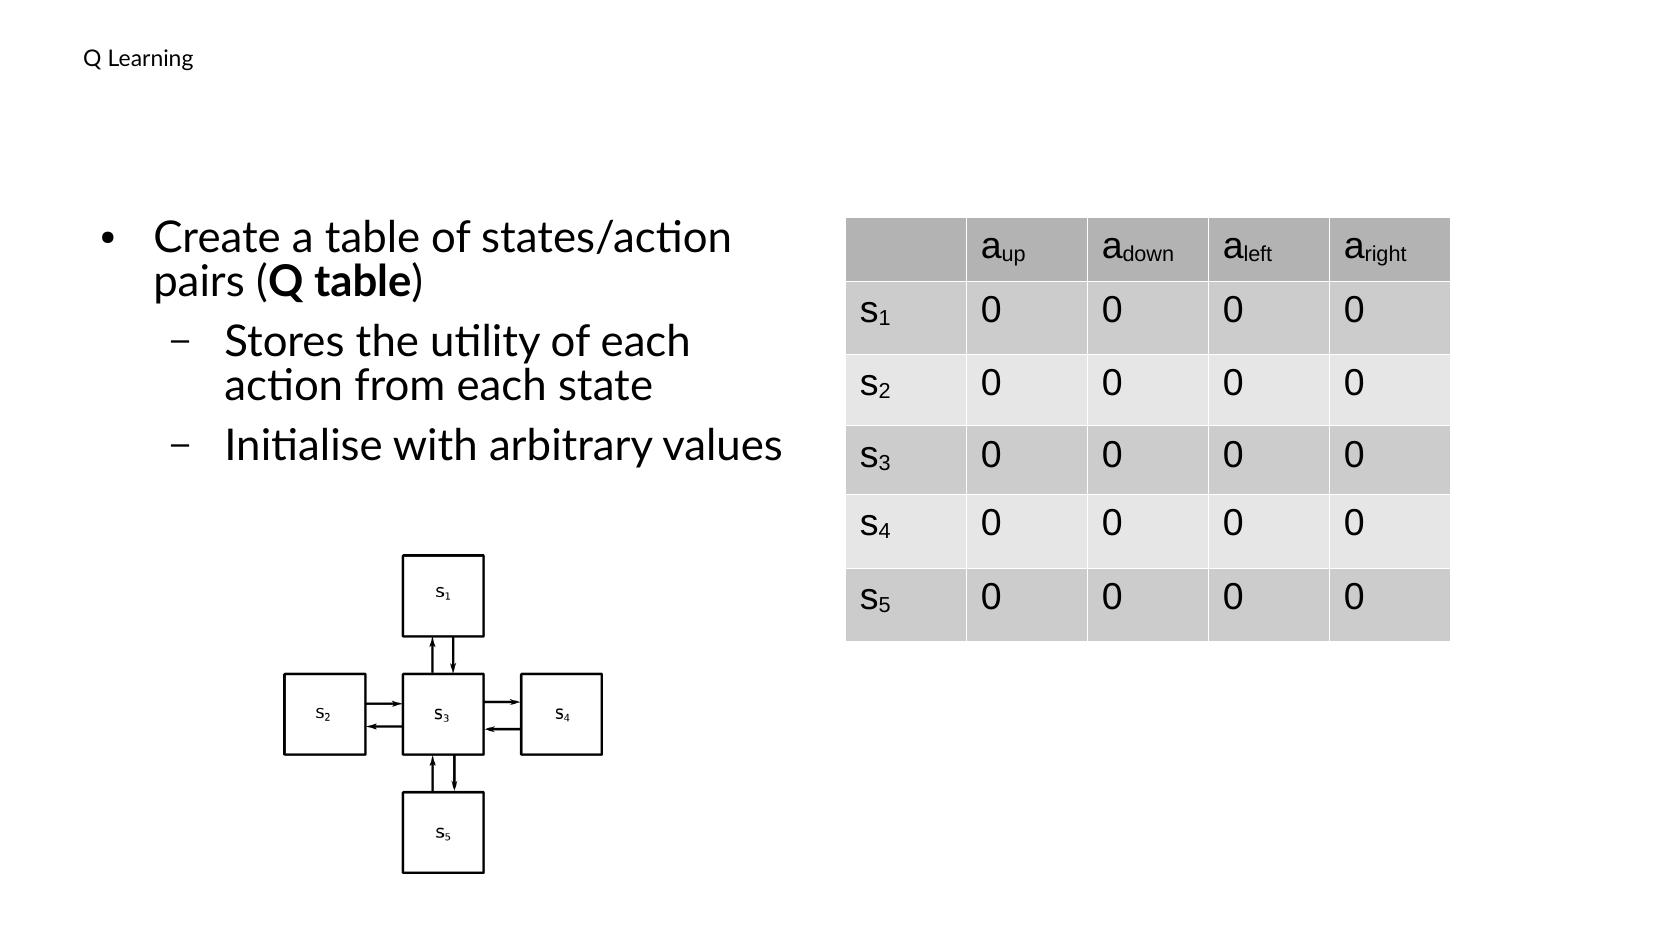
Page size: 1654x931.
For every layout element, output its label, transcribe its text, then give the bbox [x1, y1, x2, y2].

table_cell 0 [967, 495, 1087, 568]
table_cell 0 [1330, 355, 1450, 425]
table_cell s5 [846, 569, 966, 641]
table_cell 0 [1330, 569, 1450, 641]
table_cell 0 [1330, 495, 1450, 568]
table_cell s1 [846, 282, 966, 354]
table_cell s4 [846, 495, 966, 568]
table_header adown [1088, 218, 1208, 281]
table_header aright [1330, 218, 1450, 281]
table_cell 0 [1330, 426, 1450, 494]
picture [283, 554, 603, 875]
table_cell 0 [1088, 355, 1208, 425]
list Create a table of states/action pairs (Q table) Stores the utility of each action from each state Initialise with arbitrary values [82, 217, 809, 839]
table_cell 0 [1330, 282, 1450, 354]
table_cell 0 [1209, 355, 1329, 425]
table_cell 0 [1088, 569, 1208, 641]
table_cell s2 [846, 355, 966, 425]
table_cell 0 [1209, 569, 1329, 641]
table_cell 0 [967, 282, 1087, 354]
table_header [846, 218, 966, 281]
table_cell 0 [1088, 495, 1208, 568]
table_cell 0 [1088, 282, 1208, 354]
table_cell 0 [967, 426, 1087, 494]
table_cell 0 [1209, 282, 1329, 354]
table_cell 0 [1088, 426, 1208, 494]
table_cell 0 [967, 355, 1087, 425]
table_cell 0 [967, 569, 1087, 641]
title Q Learning [83, 0, 1571, 119]
table_cell 0 [1209, 495, 1329, 568]
table_header aup [967, 218, 1087, 281]
table_header aleft [1209, 218, 1329, 281]
table_cell 0 [1209, 426, 1329, 494]
table_cell s3 [846, 426, 966, 494]
